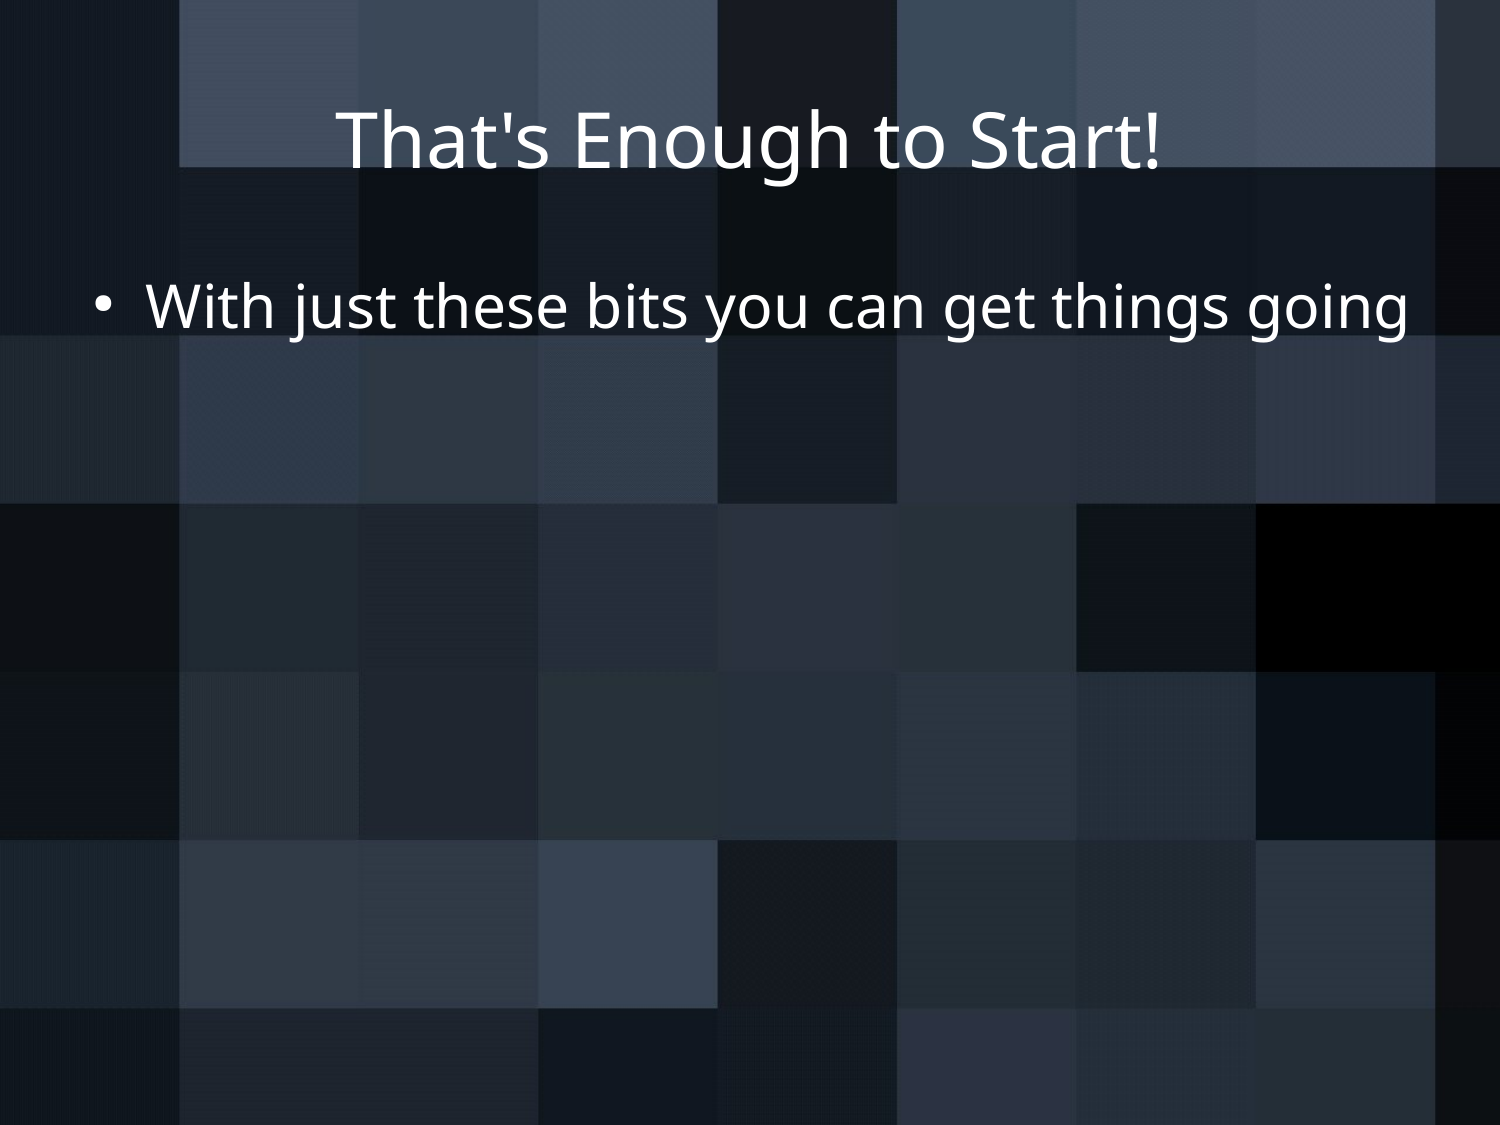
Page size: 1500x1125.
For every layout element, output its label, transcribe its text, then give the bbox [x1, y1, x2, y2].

title That's Enough to Start! [75, 44, 1425, 233]
picture [0, 0, 1500, 1125]
list With just these bits you can get things going [75, 263, 1425, 916]
